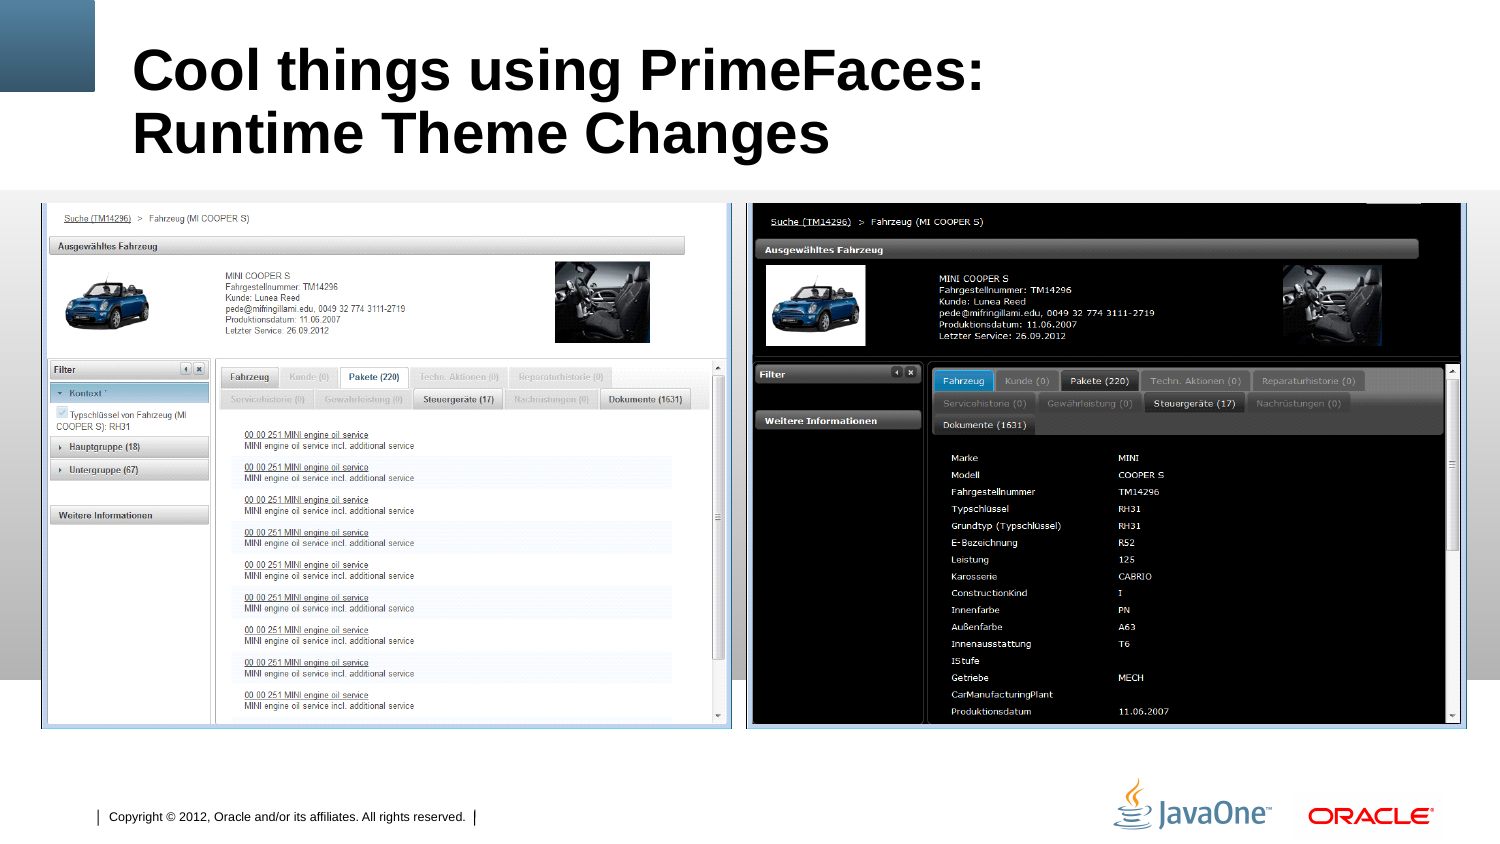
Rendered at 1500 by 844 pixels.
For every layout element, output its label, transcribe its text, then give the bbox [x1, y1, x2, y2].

picture [1097, 761, 1288, 844]
picture [1293, 792, 1445, 840]
title Cool things using PrimeFaces: Runtime Theme Changes [132, 40, 1486, 166]
picture [41, 203, 732, 729]
picture [746, 203, 1467, 729]
